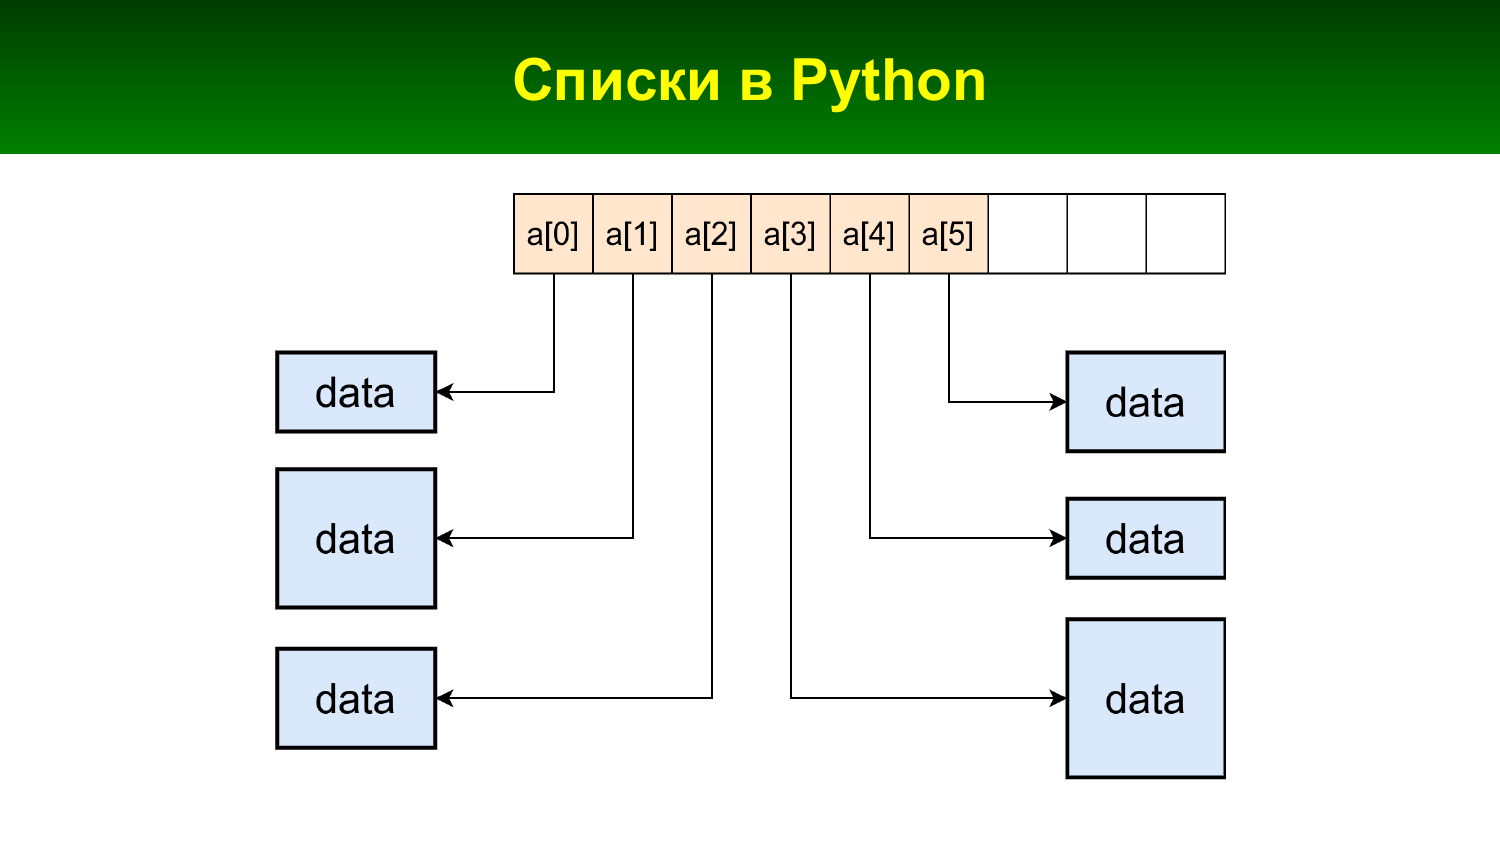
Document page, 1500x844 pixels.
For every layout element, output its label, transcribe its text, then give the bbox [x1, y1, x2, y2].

title Списки в Python [75, 11, 1426, 142]
picture [274, 193, 1226, 780]
